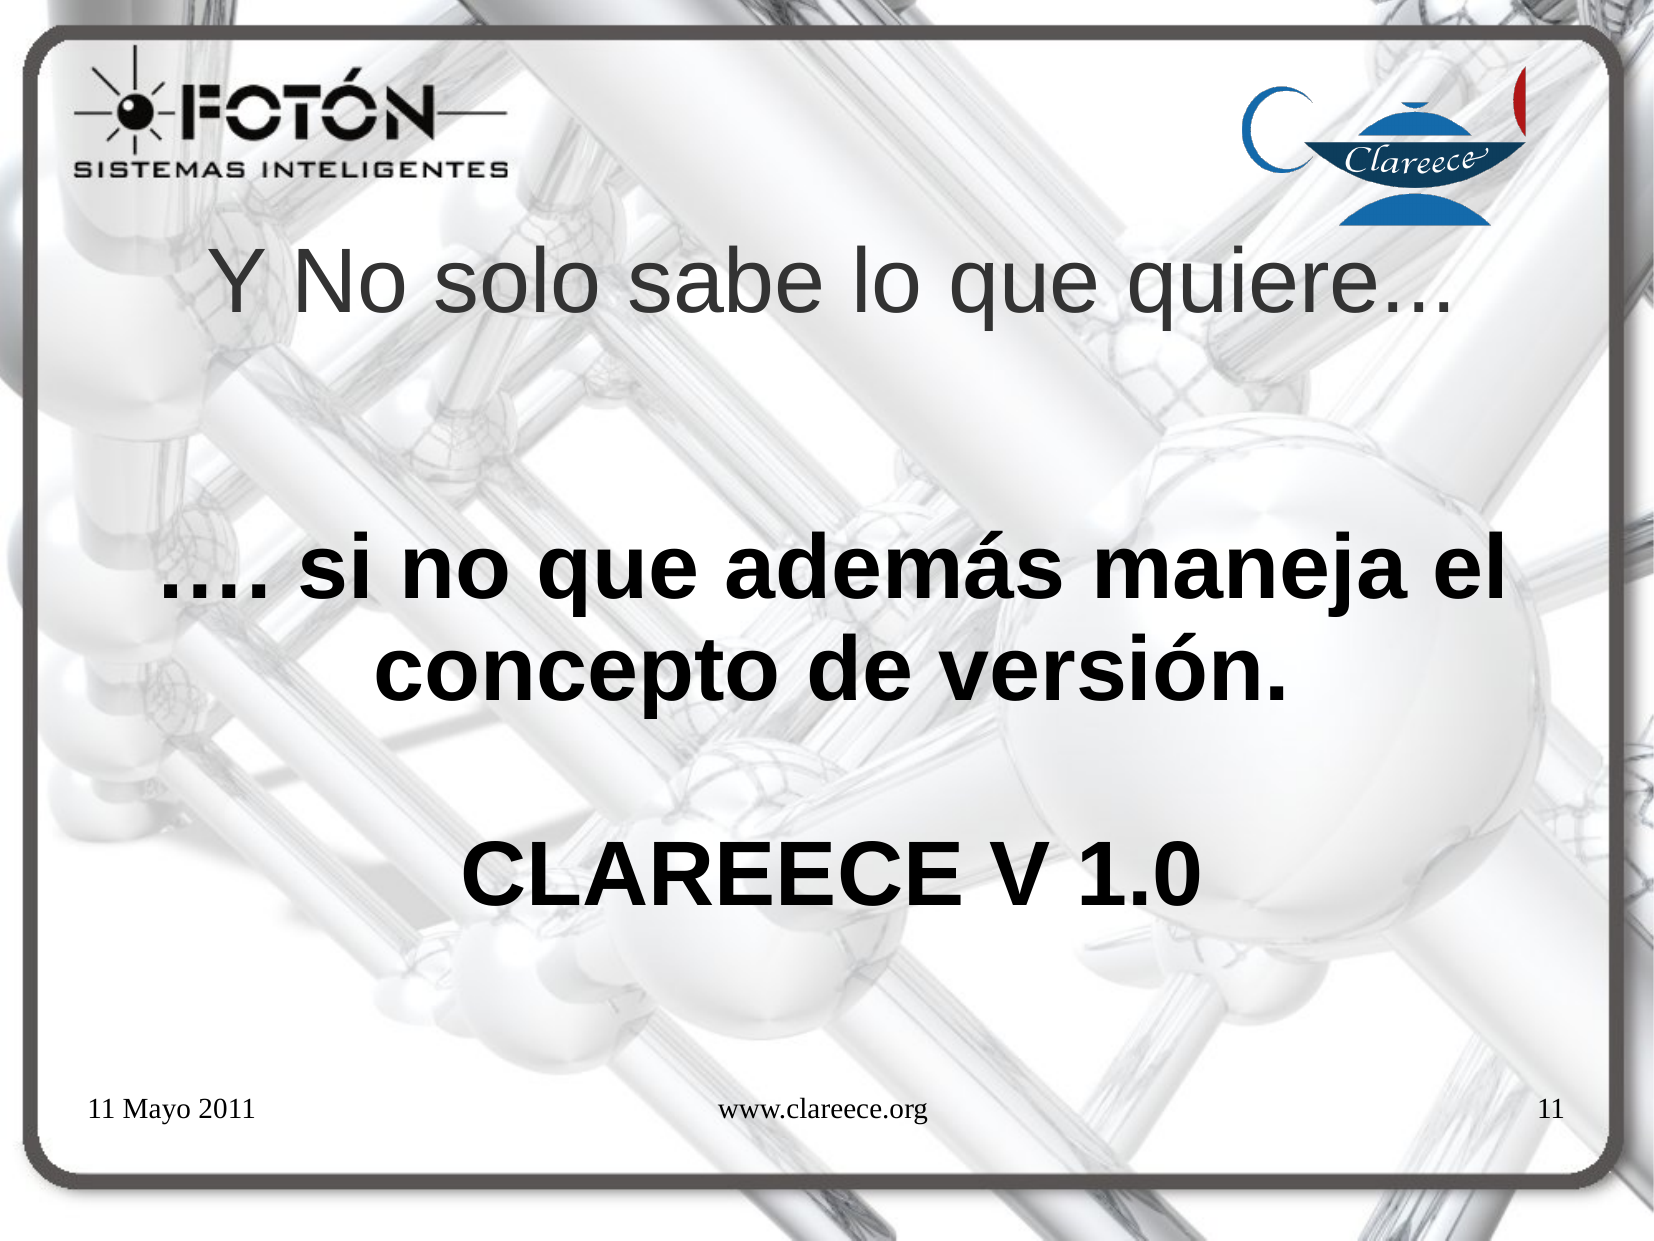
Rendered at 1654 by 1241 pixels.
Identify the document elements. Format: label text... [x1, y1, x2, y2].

title Y No solo sabe lo que quiere... [88, 184, 1577, 318]
picture [0, 0, 1654, 1241]
subtitle …. si no que además maneja el concepto de versión. CLAREECE V 1.0 [88, 318, 1577, 1123]
